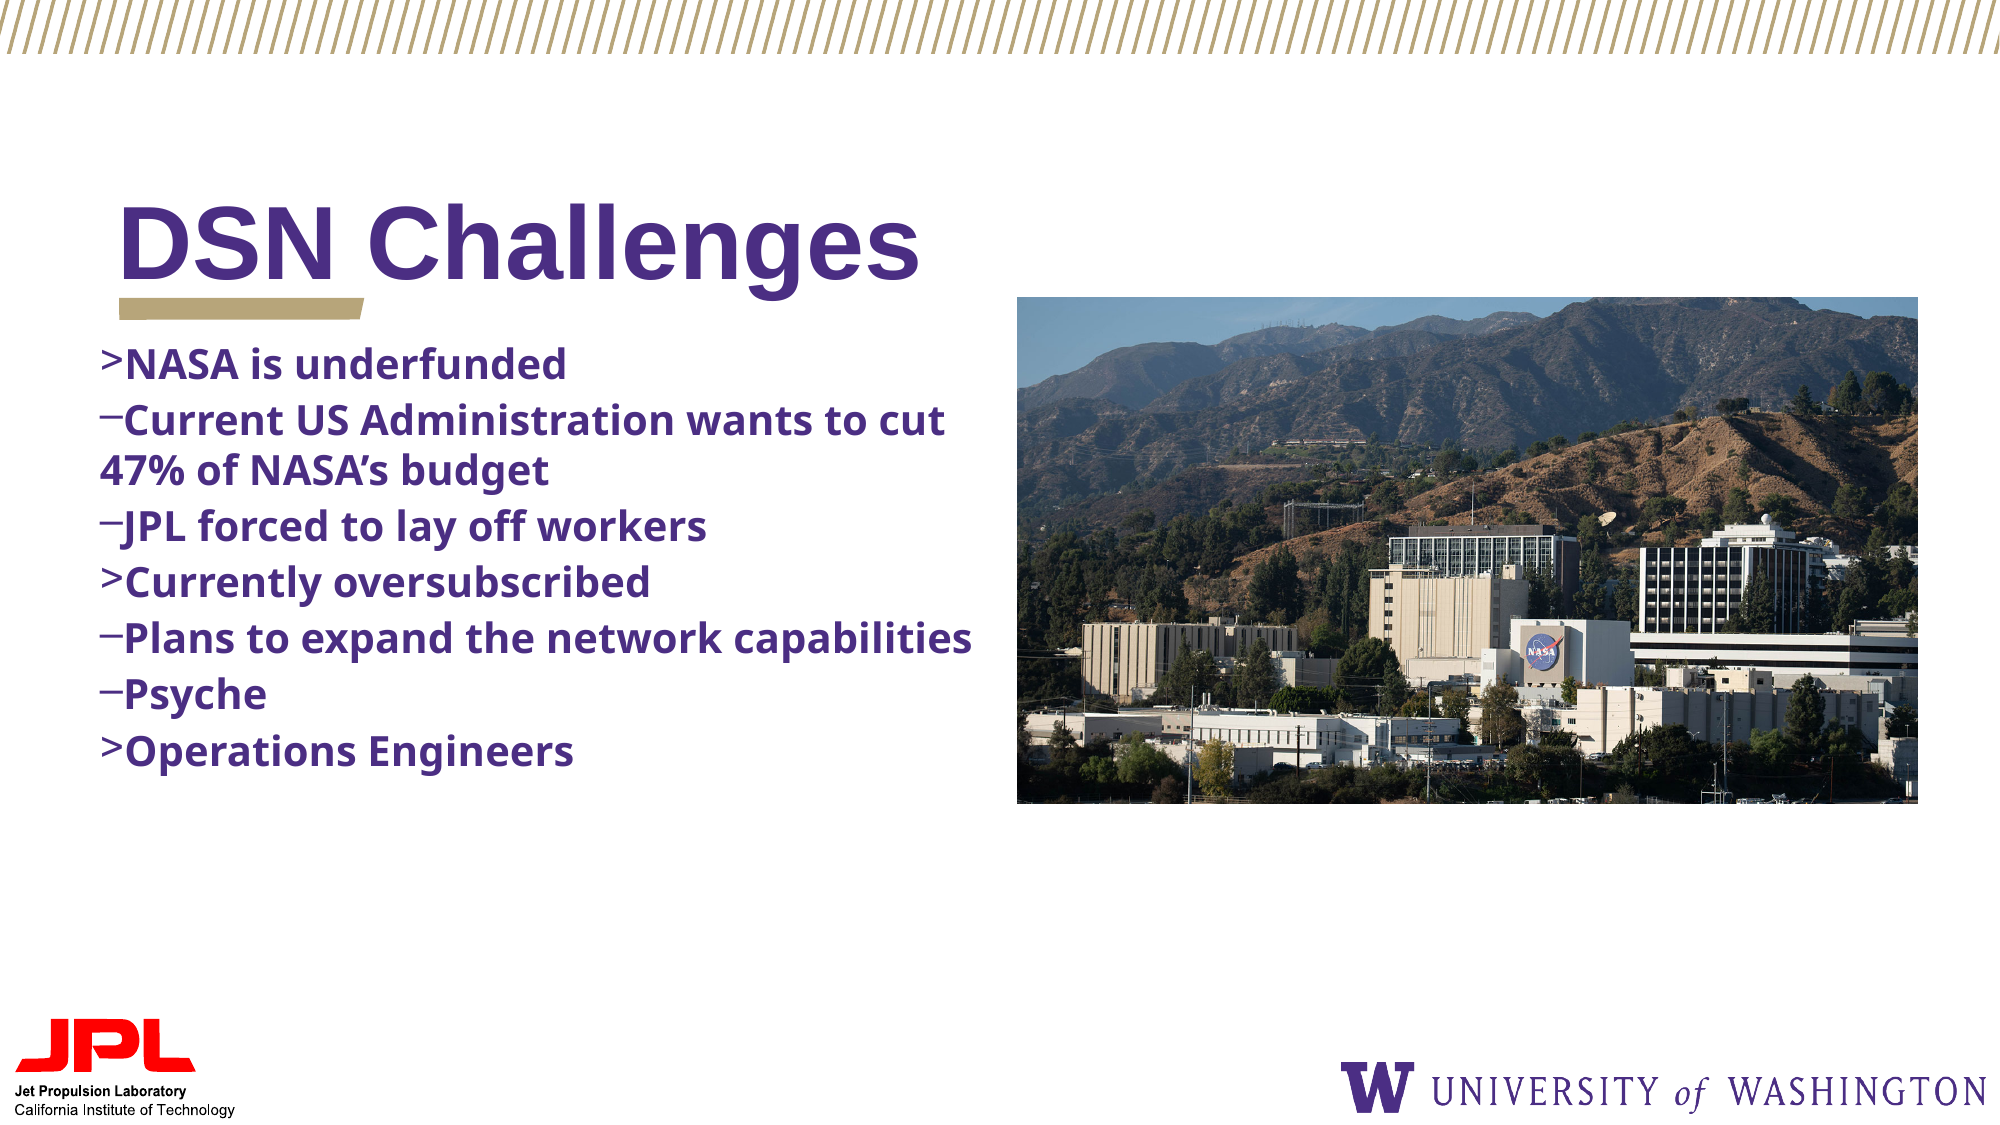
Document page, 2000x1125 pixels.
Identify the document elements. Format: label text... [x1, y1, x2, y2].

picture [1017, 297, 1918, 804]
title DSN Challenges [117, 112, 1918, 300]
list NASA is underfunded Current US Administration wants to cut 47% of NASA’s budget JPL forced to lay off workers Currently oversubscribed Plans to expand the network capabilities Psyche Operations Engineers [99, 337, 979, 826]
